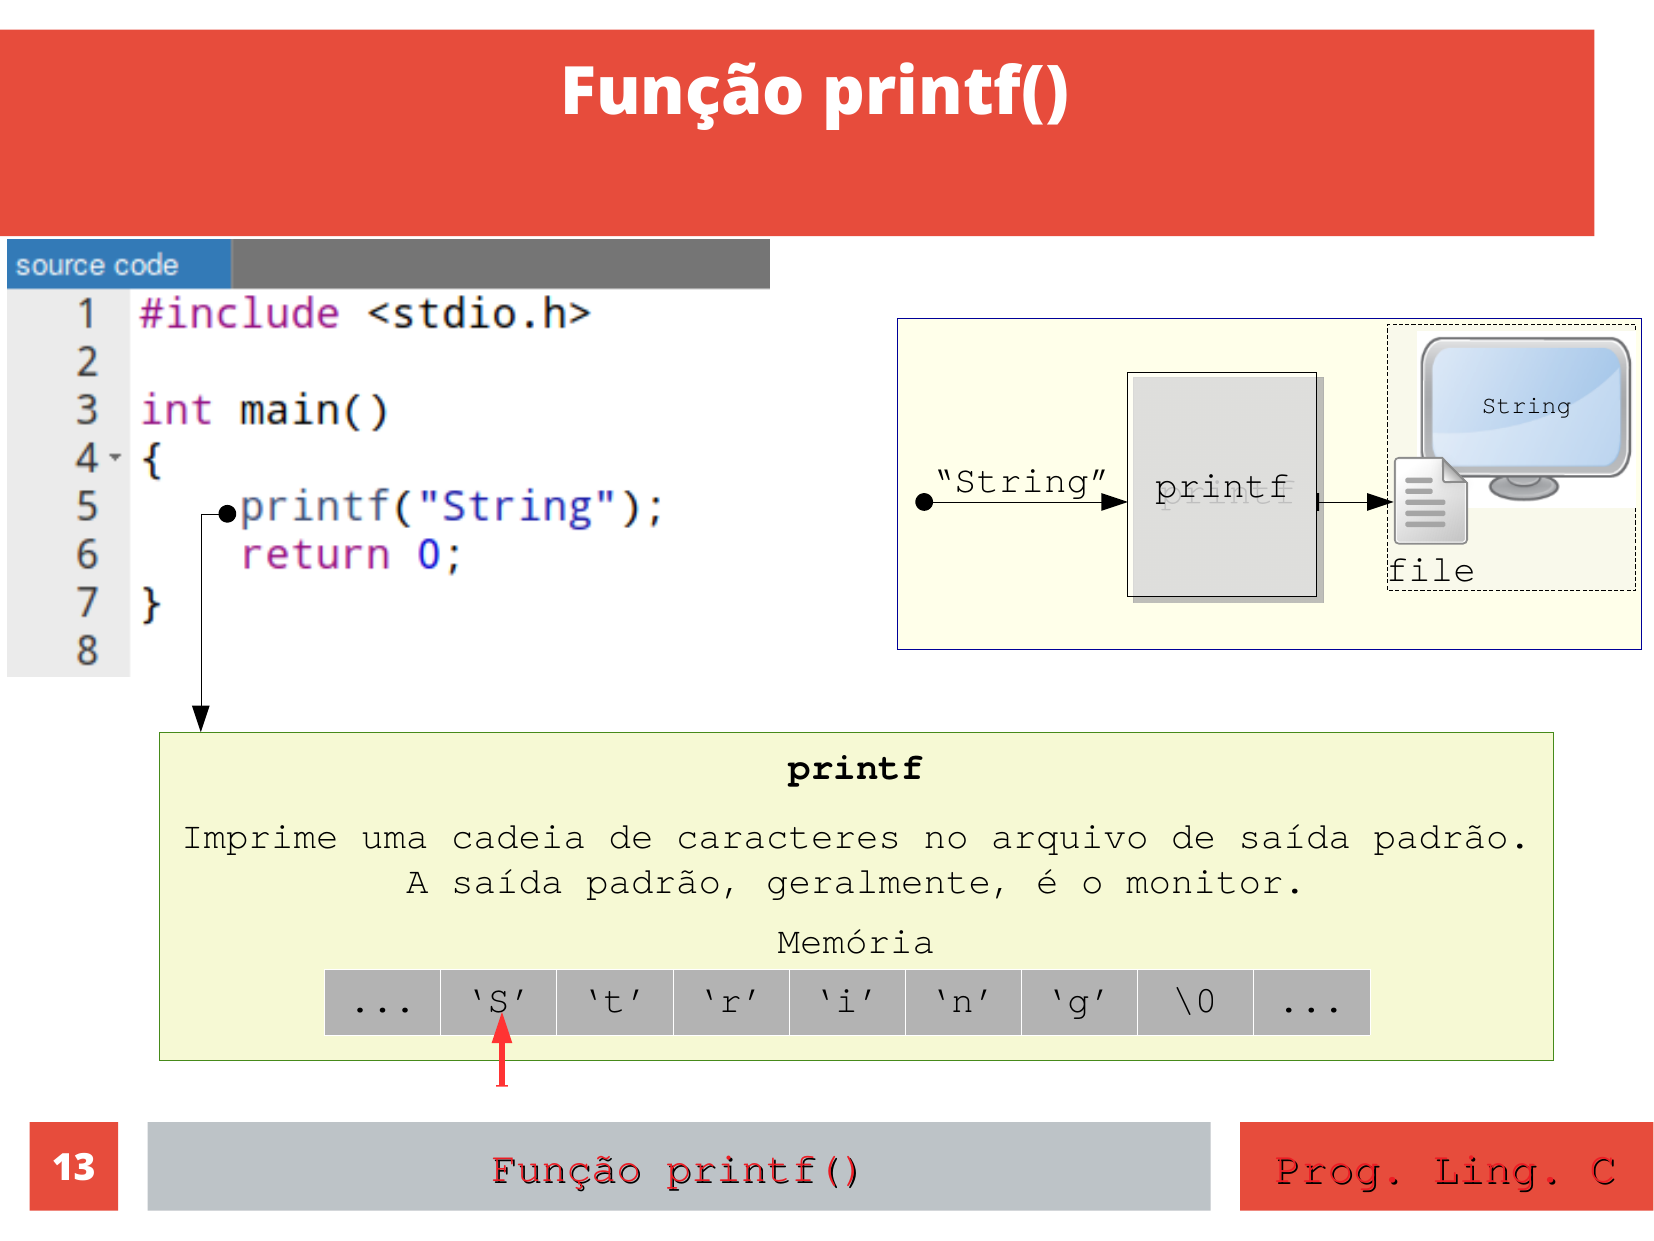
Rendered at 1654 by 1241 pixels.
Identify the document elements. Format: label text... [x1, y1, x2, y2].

picture [1375, 331, 1636, 556]
table_header ‘S’ [441, 970, 556, 1035]
text_box printf Imprime uma cadeia de caracteres no arquivo de saída padrão. A saída padrão, geralmente, é o monitor. Memória [159, 732, 1554, 1061]
table_header ‘i’ [790, 970, 905, 1035]
table_header ‘g’ [1022, 970, 1137, 1035]
text_box [897, 318, 1642, 650]
table_header ‘t’ [557, 970, 673, 1035]
text_box Prog. Ling. C [1233, 1133, 1654, 1202]
table_header ... [325, 970, 440, 1035]
table_header ‘n’ [906, 970, 1021, 1035]
title Função printf() [283, 42, 1347, 225]
text_box Função printf() [197, 1133, 1162, 1199]
text_box printf [1127, 372, 1317, 597]
table_header ‘r’ [674, 970, 789, 1035]
table_header ... [1254, 970, 1370, 1035]
picture [7, 239, 770, 677]
table_header \0 [1138, 970, 1253, 1035]
